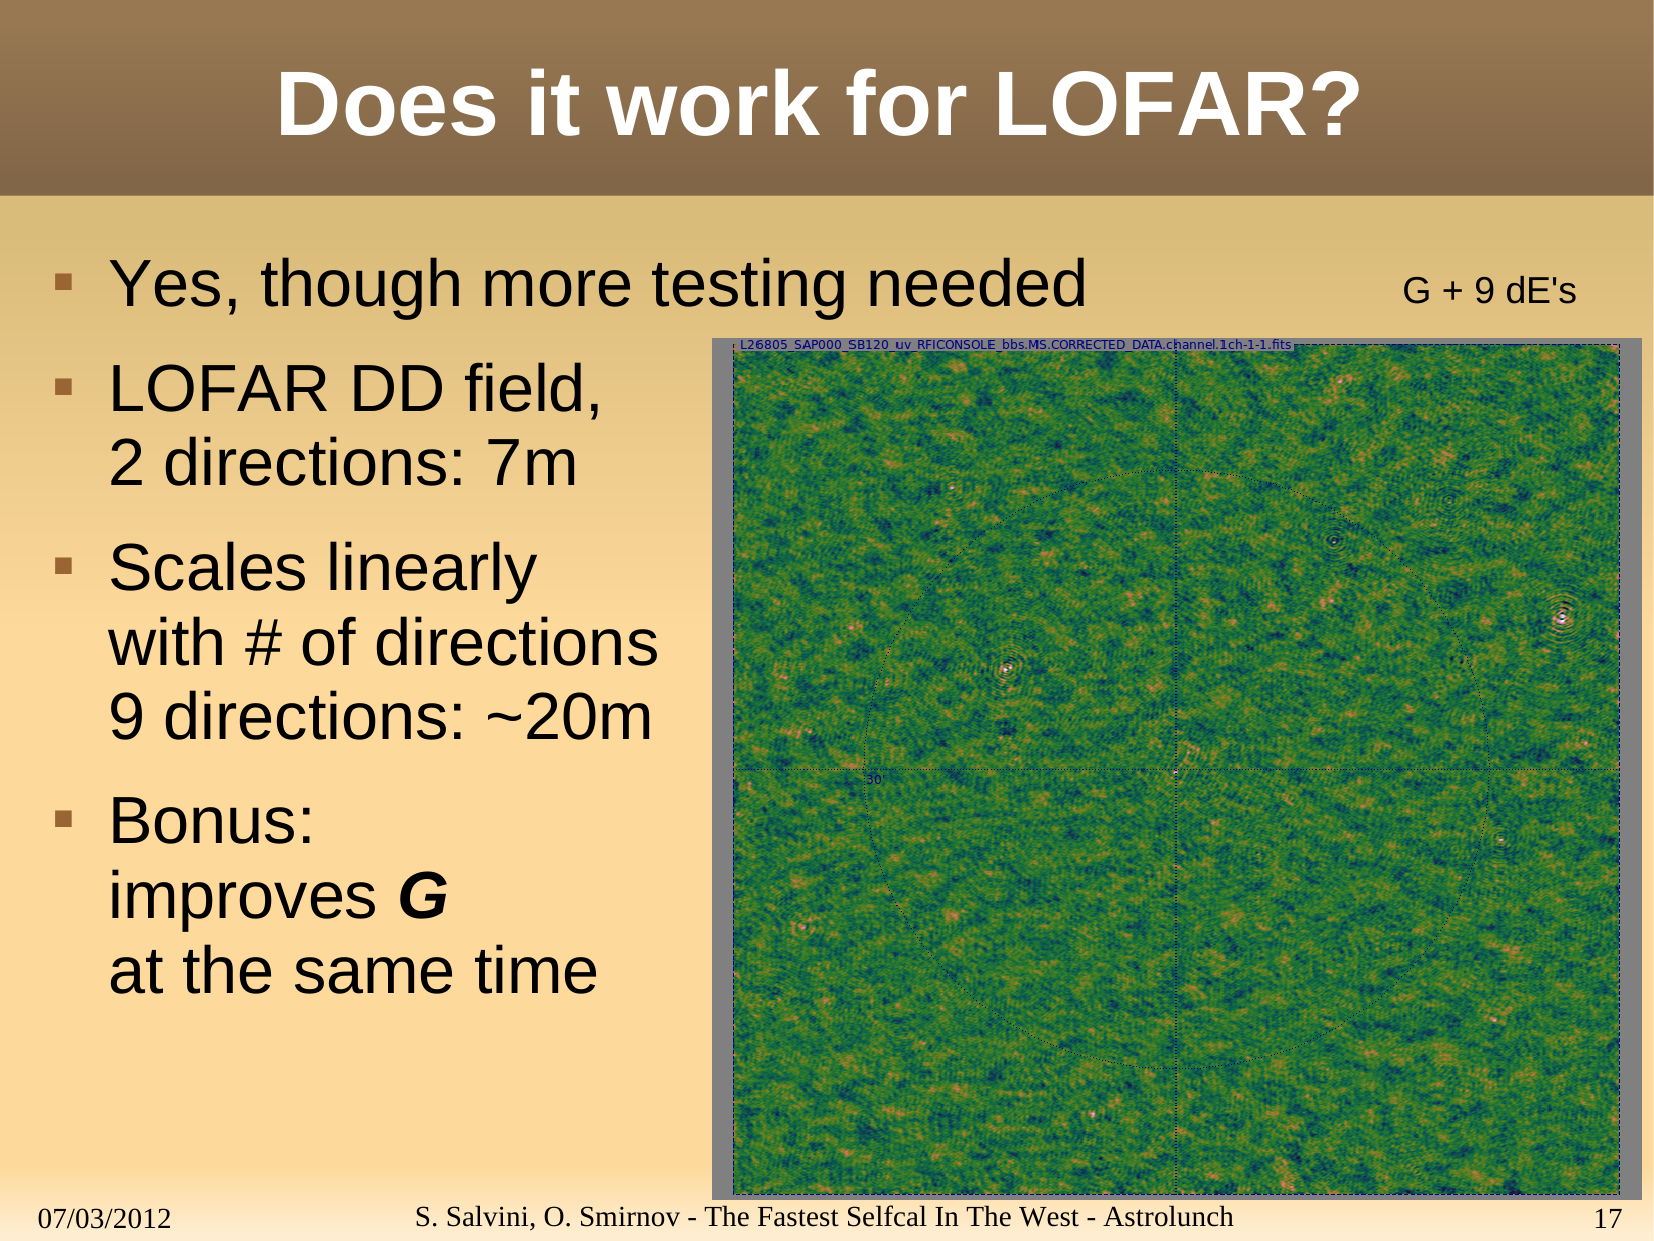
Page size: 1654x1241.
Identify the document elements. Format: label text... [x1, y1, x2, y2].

list Yes, though more testing needed LOFAR DD field, 2 directions: 7m Scales linearly with # of directions 9 directions: ~20m Bonus: improves G at the same time [37, 246, 1526, 1051]
text_box G + 9 dE's [1387, 262, 1651, 320]
title Does it work for LOFAR? [76, 7, 1565, 200]
picture [0, 0, 1654, 1241]
